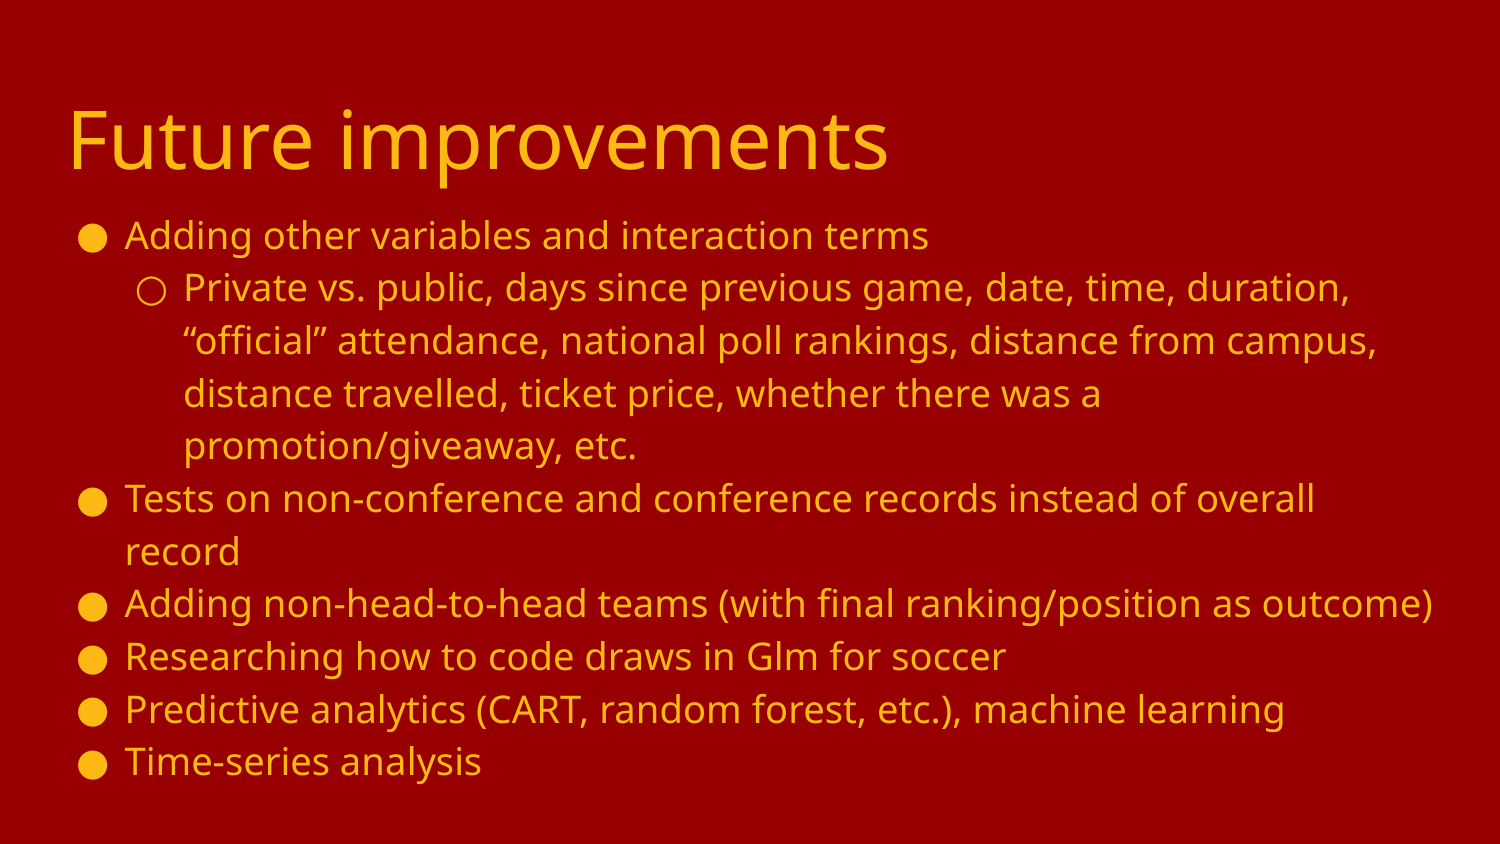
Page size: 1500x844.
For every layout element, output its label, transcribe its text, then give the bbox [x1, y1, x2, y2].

list Adding other variables and interaction terms Private vs. public, days since previous game, date, time, duration, “official” attendance, national poll rankings, distance from campus, distance travelled, ticket price, whether there was a promotion/giveaway, etc. Tests on non-conference and conference records instead of overall record Adding non-head-to-head teams (with final ranking/position as outcome) Researching how to code draws in Glm for soccer Predictive analytics (CART, random forest, etc.), machine learning Time-series analysis [51, 189, 1449, 844]
title Future improvements [51, 72, 1449, 167]
